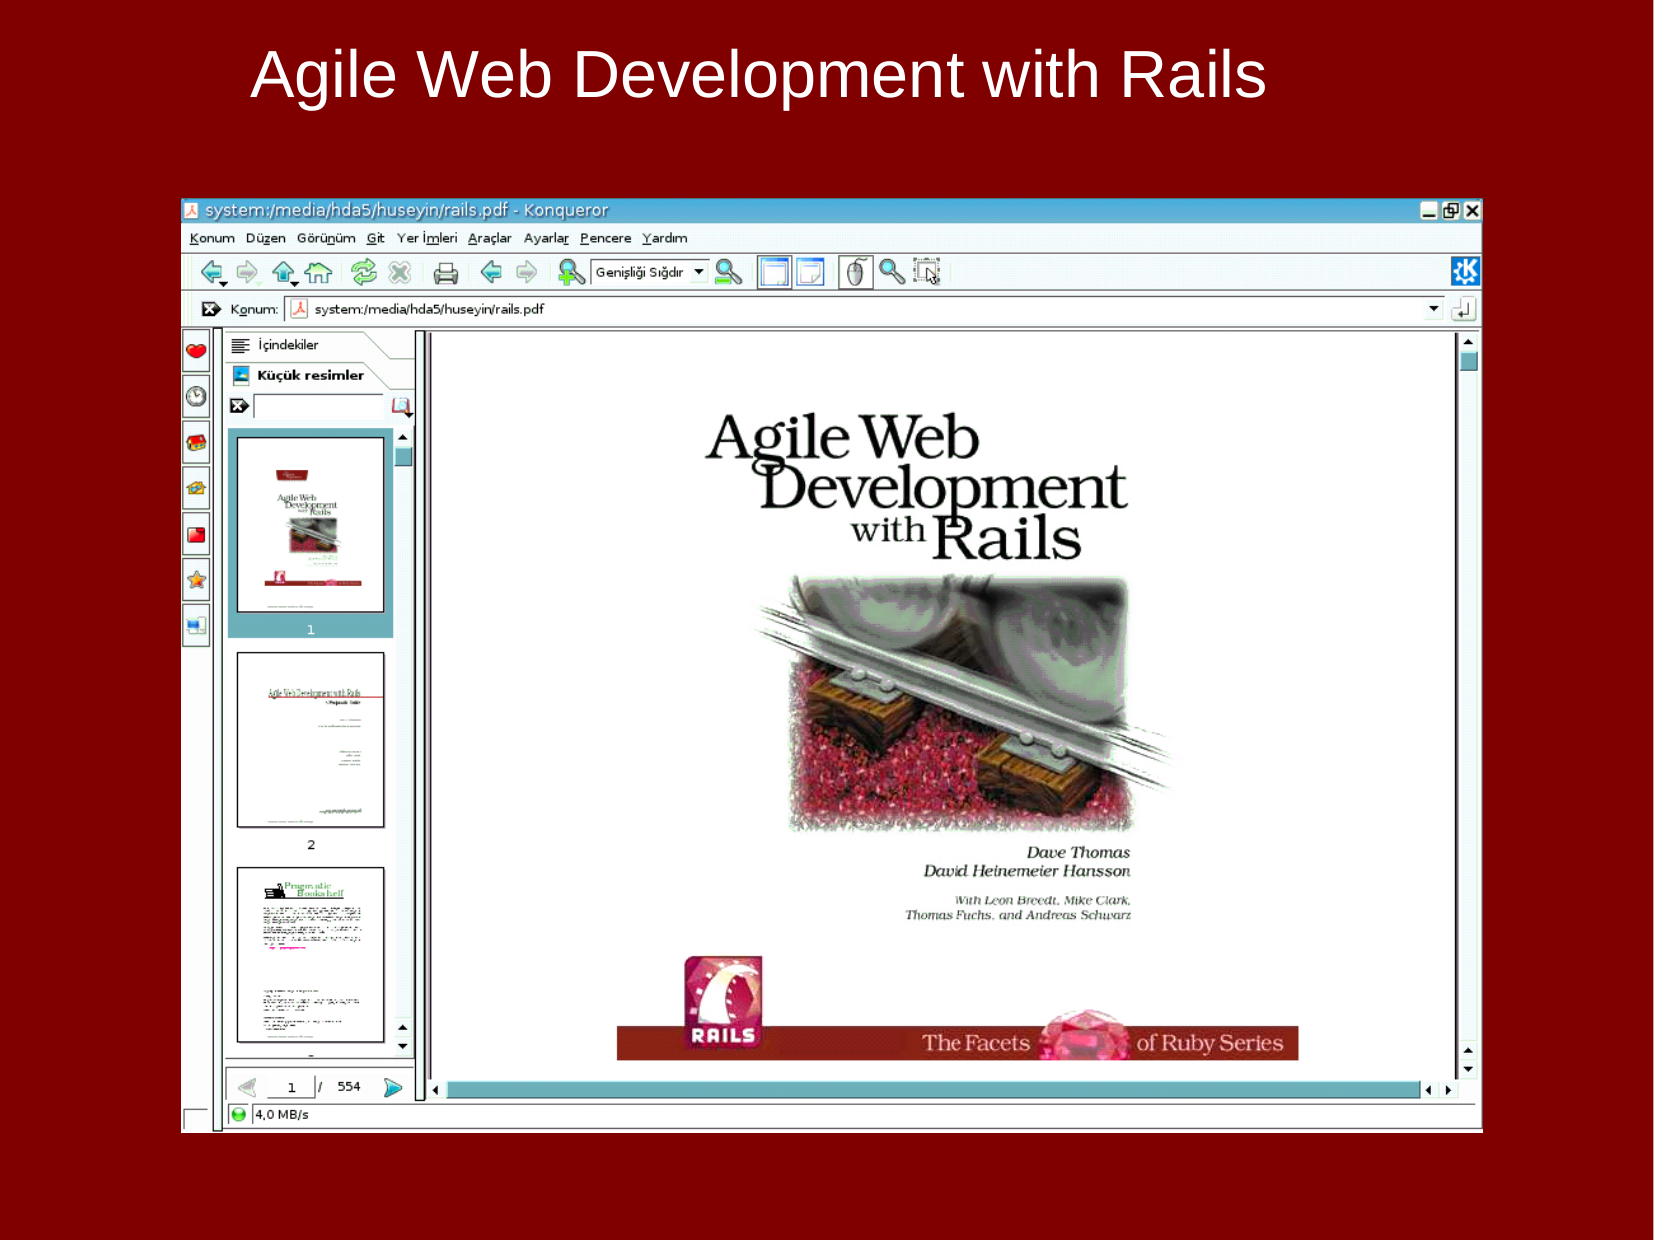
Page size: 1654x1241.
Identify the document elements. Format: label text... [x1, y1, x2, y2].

title Agile Web Development with Rails [250, 11, 1477, 137]
picture [181, 198, 1483, 1133]
